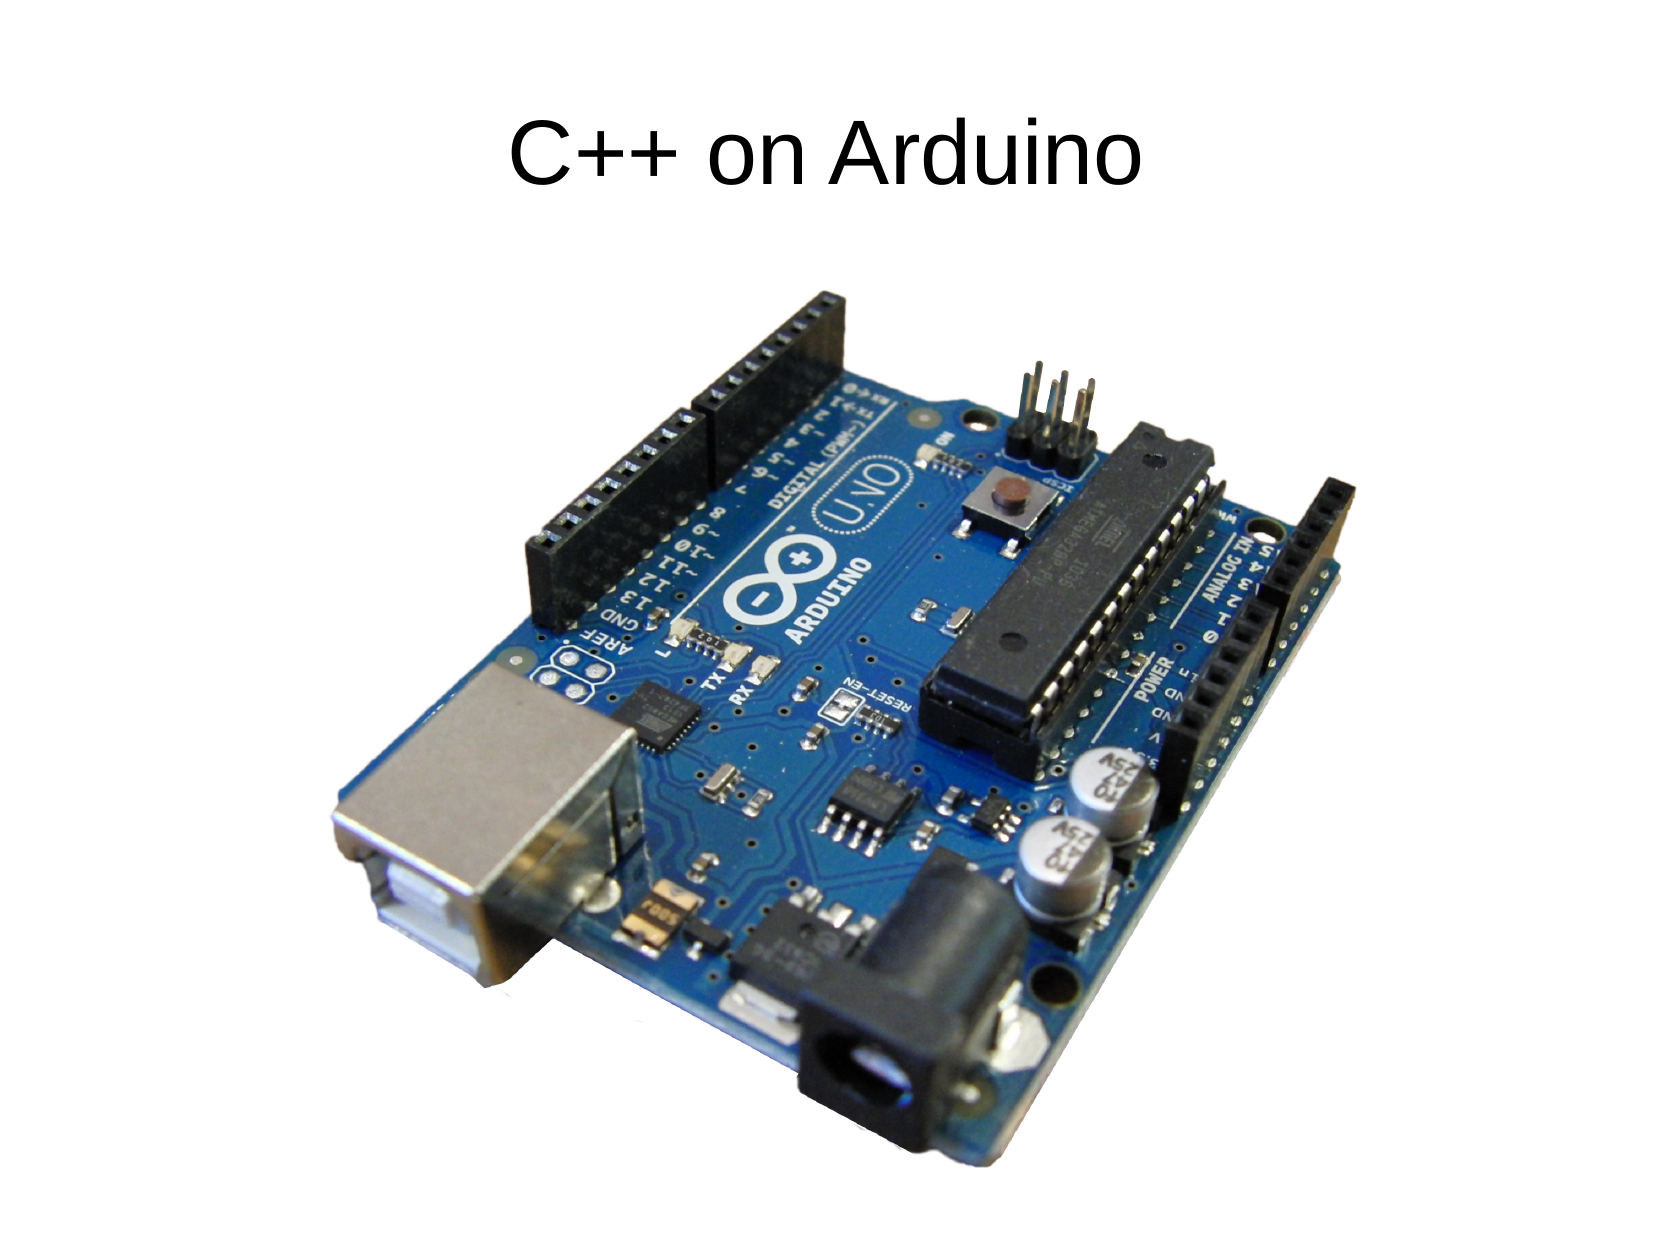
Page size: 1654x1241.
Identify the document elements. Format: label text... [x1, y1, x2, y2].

picture [243, 206, 1441, 1241]
title C++ on Arduino [82, 49, 1571, 257]
